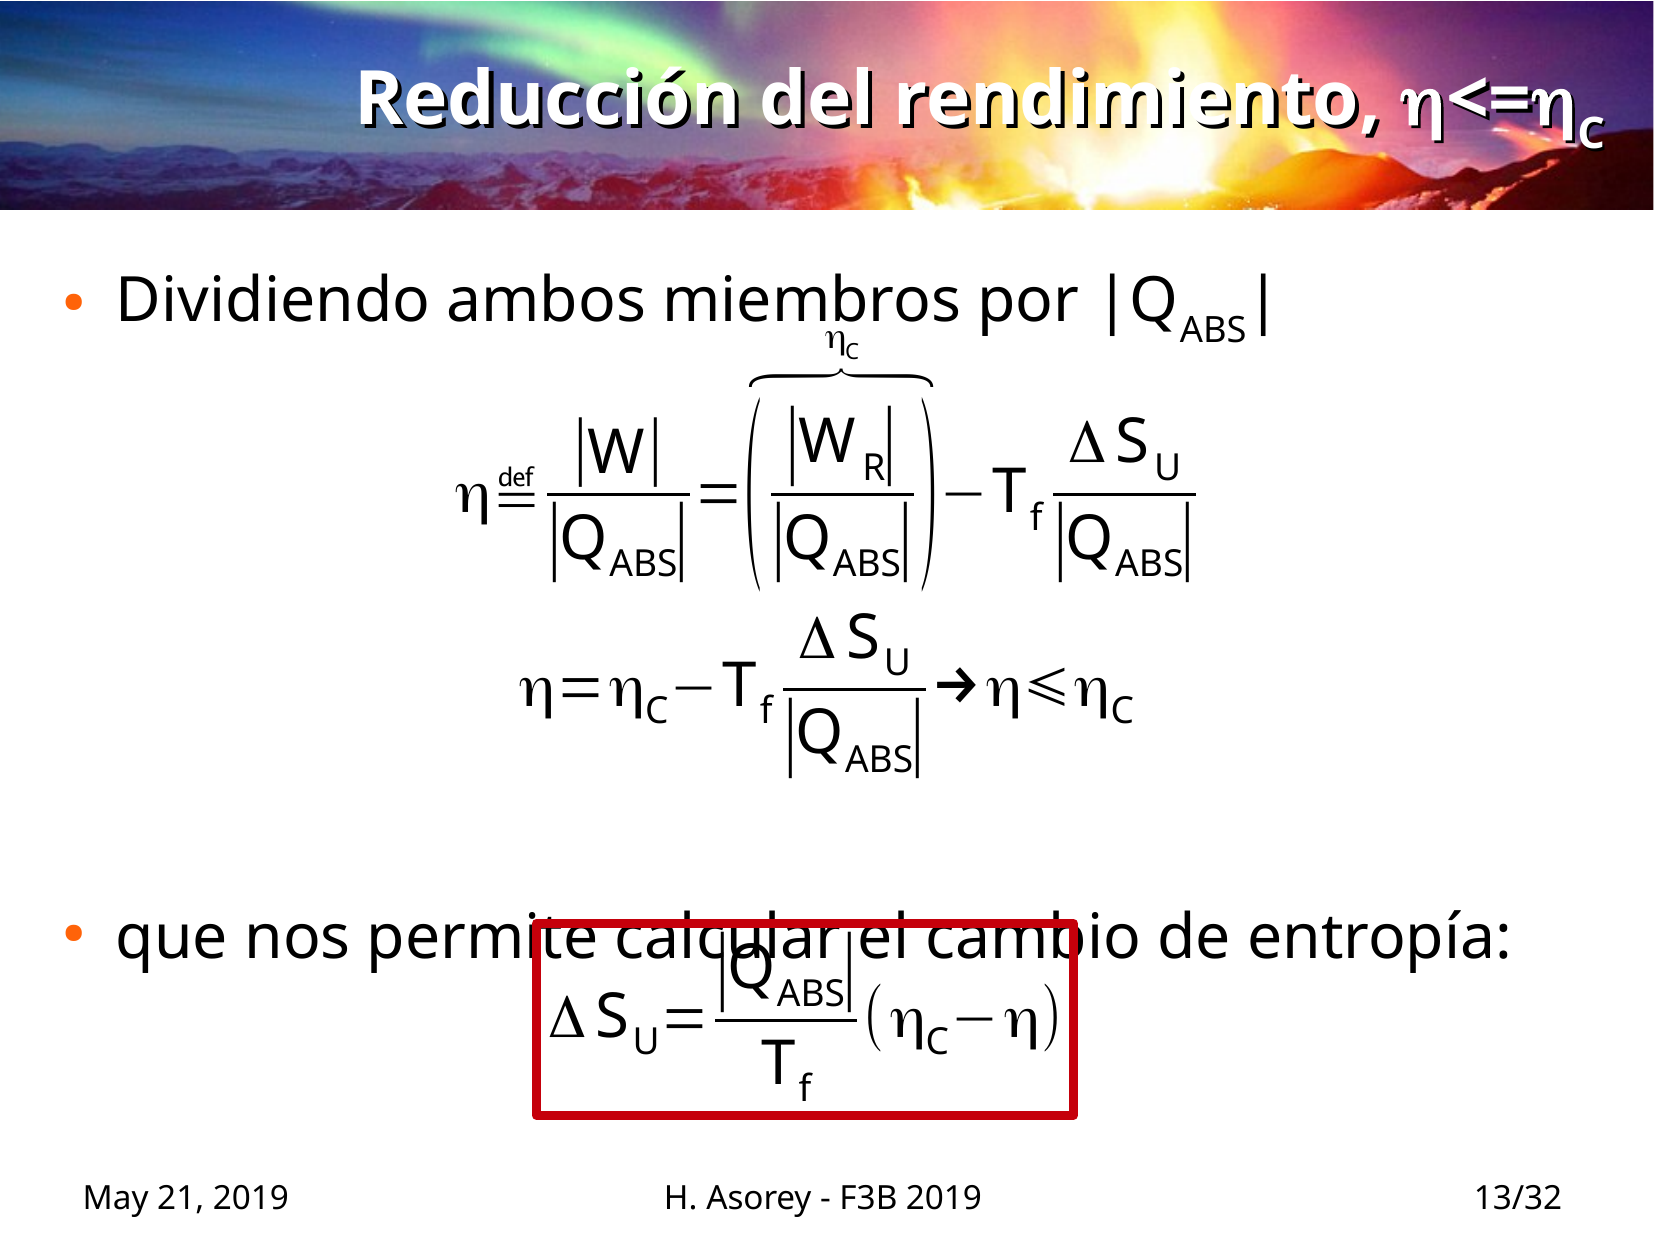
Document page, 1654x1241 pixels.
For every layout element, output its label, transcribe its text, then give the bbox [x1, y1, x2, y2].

title Reducción del rendimiento, h<=hC [45, 15, 1606, 191]
picture [0, 1, 1654, 210]
chart [447, 330, 1206, 781]
list Dividiendo ambos miembros por |QABS| que nos permite calcular el cambio de entropía: [45, 255, 1606, 1156]
chart [541, 928, 1069, 1111]
